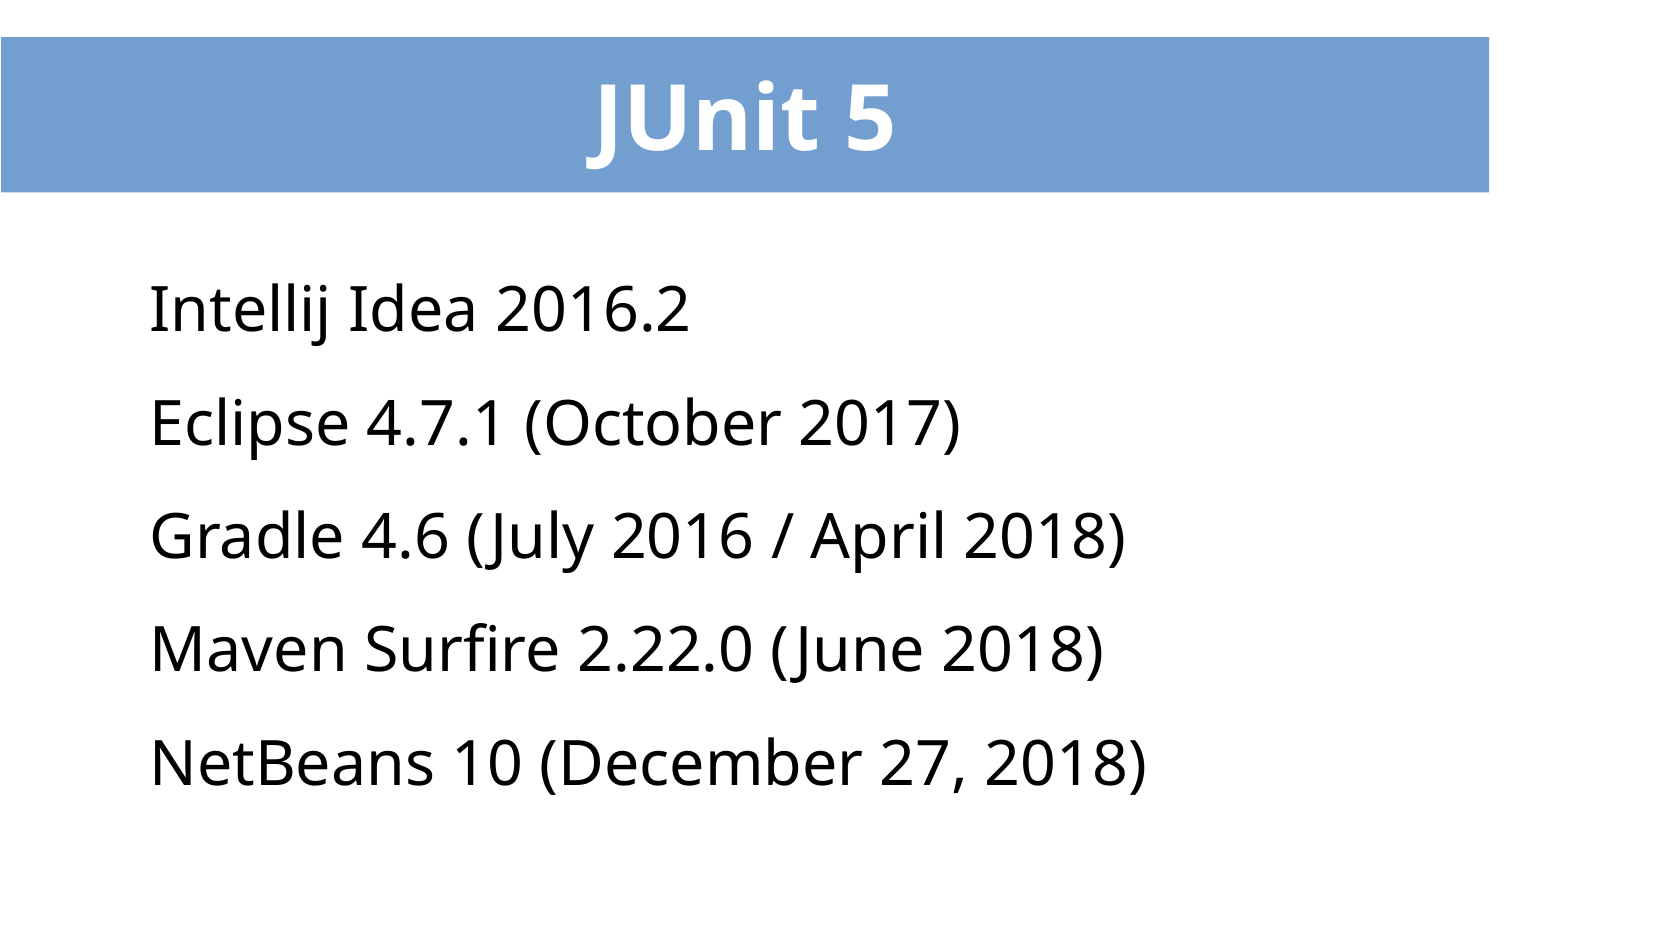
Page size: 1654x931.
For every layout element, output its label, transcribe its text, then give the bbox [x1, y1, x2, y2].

title JUnit 5 [1, 37, 1490, 193]
list Intellij Idea 2016.2 Eclipse 4.7.1 (October 2017) Gradle 4.6 (July 2016 / April 2018) Maven Surfire 2.22.0 (June 2018) NetBeans 10 (December 27, 2018) [82, 264, 1571, 805]
